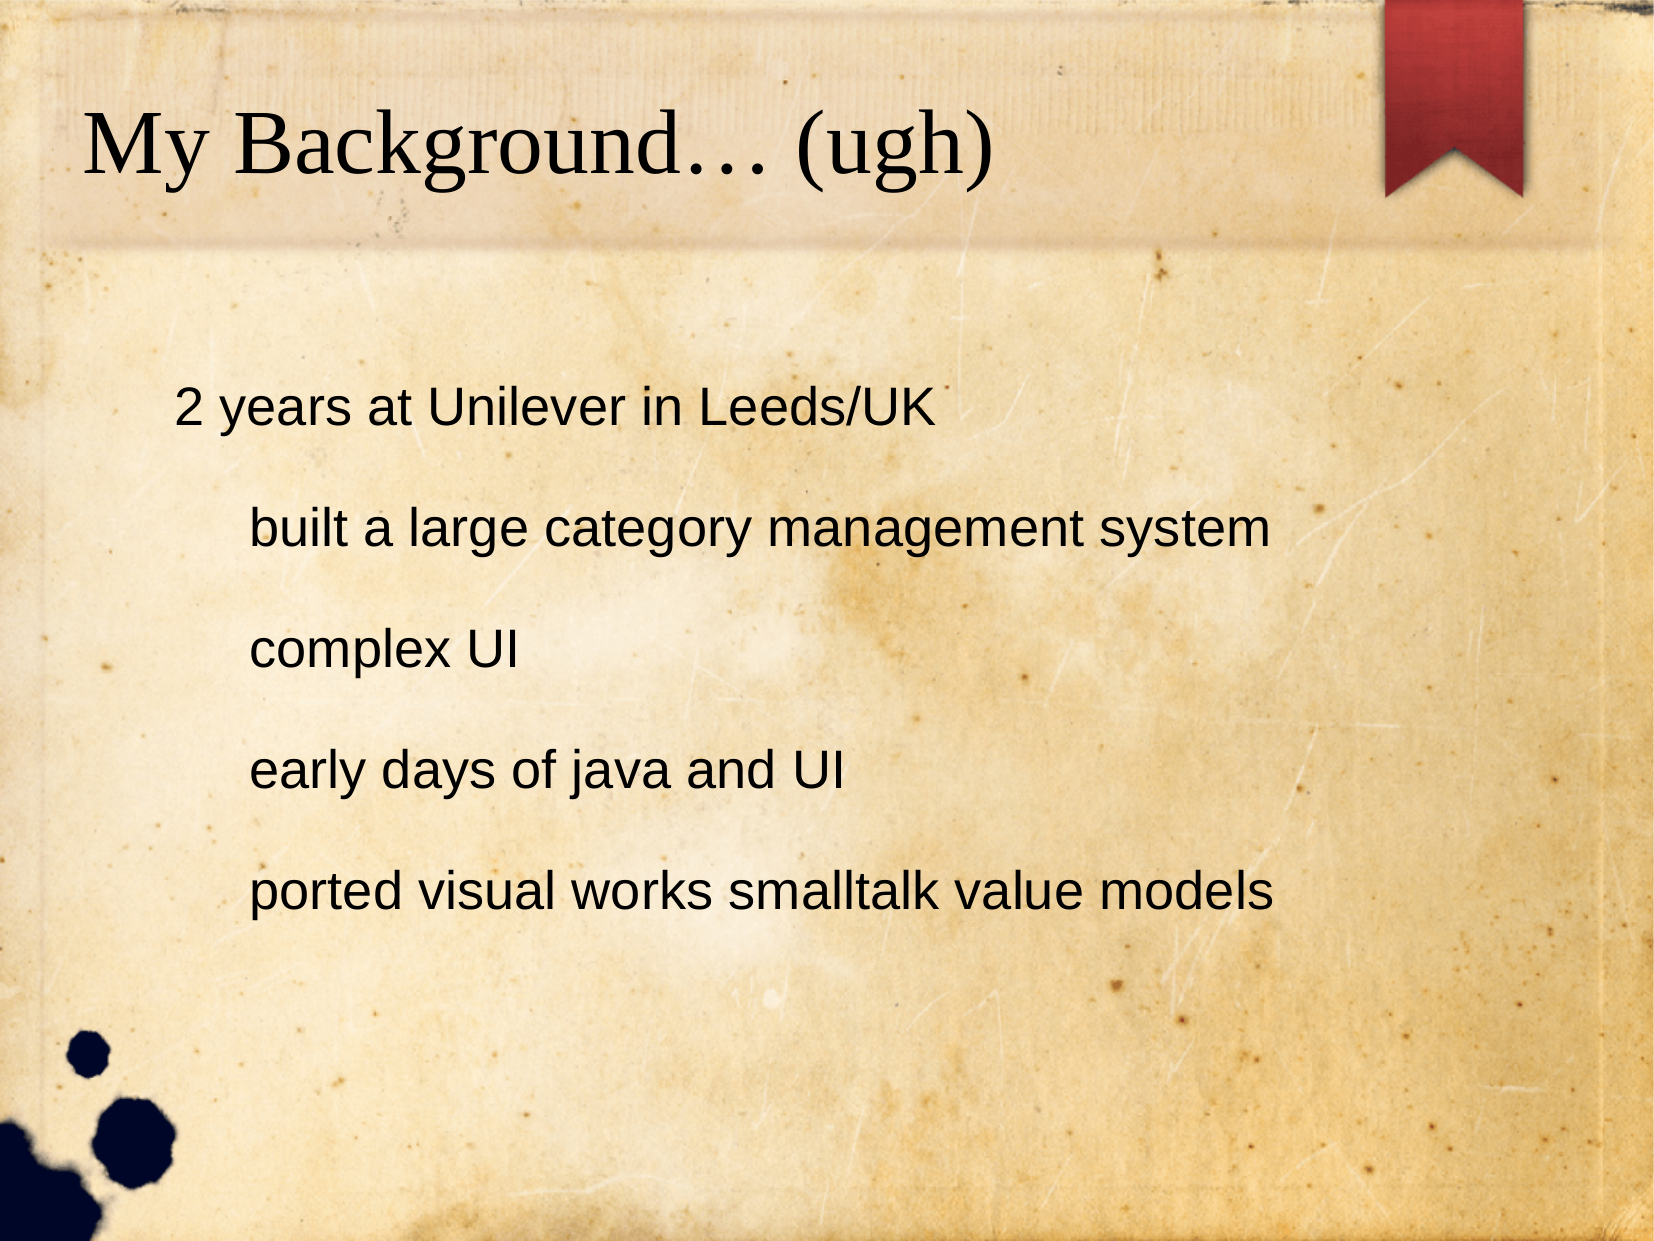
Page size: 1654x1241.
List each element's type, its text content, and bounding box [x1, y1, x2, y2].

title My Background… (ugh) [82, 49, 1347, 237]
text_box 2 years at Unilever in Leeds/UK built a large category management system complex UI early days of java and UI ported visual works smalltalk value models [159, 369, 1362, 990]
picture [0, 0, 1654, 1241]
